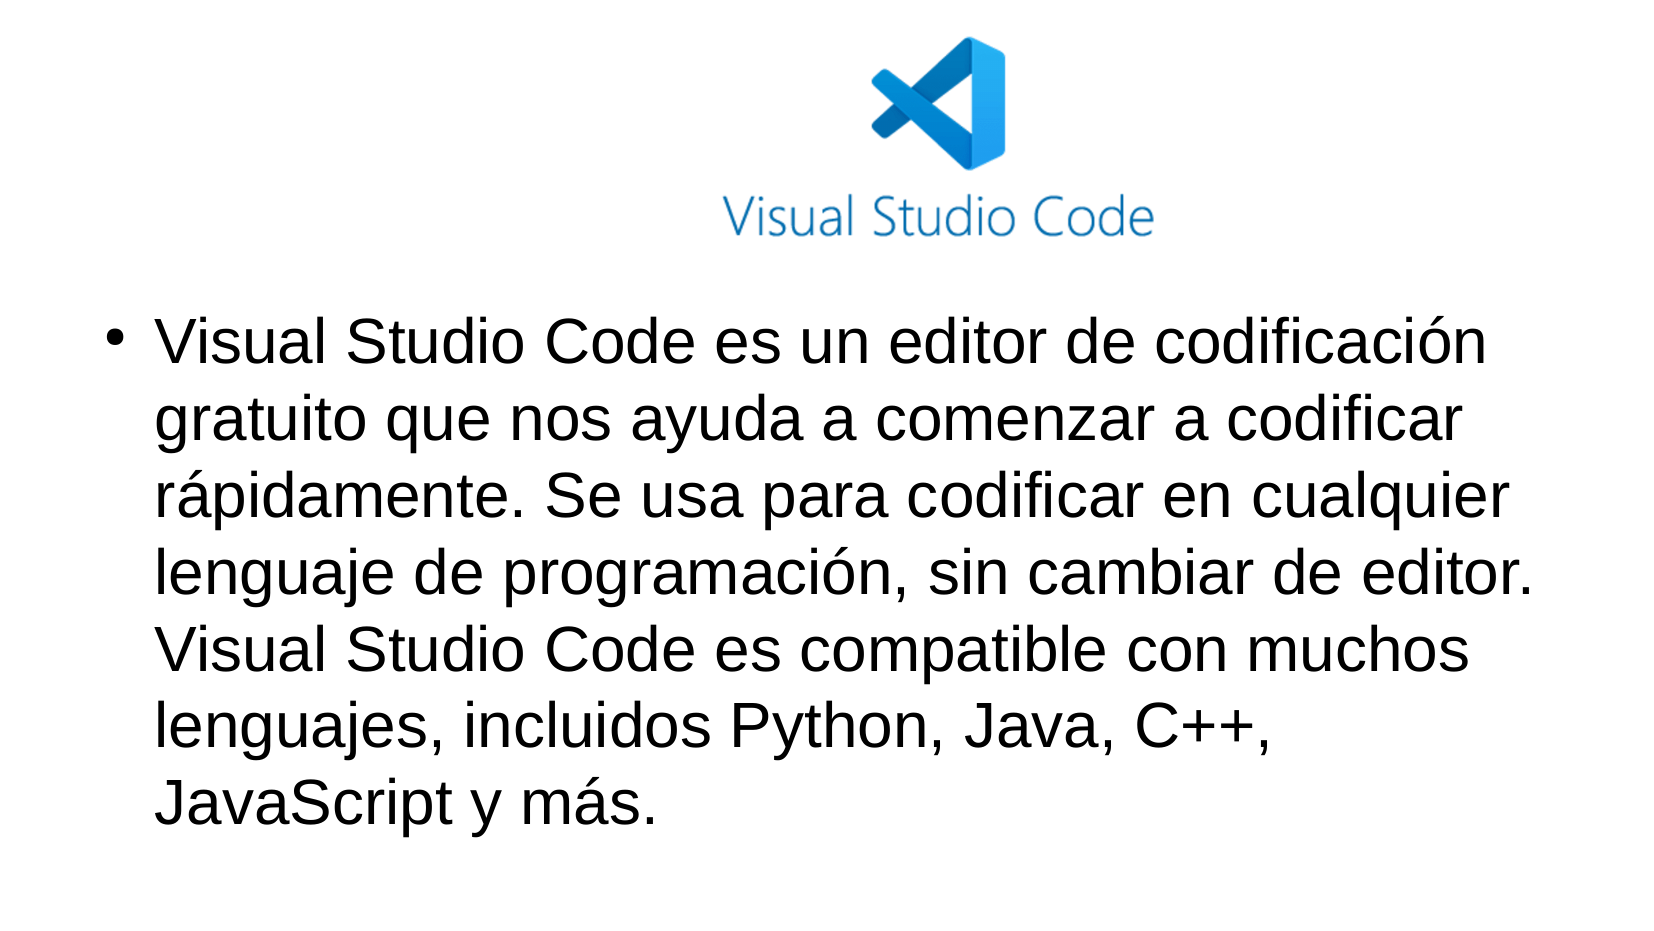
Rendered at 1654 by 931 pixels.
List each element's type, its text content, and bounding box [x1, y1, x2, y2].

picture [713, 17, 1163, 249]
list Visual Studio Code es un editor de codificación gratuito que nos ayuda a comenzar a codificar rápidamente. Se usa para codificar en cualquier lenguaje de programación, sin cambiar de editor. Visual Studio Code es compatible con muchos lenguajes, incluidos Python, Java, C++, JavaScript y más. [86, 300, 1576, 840]
